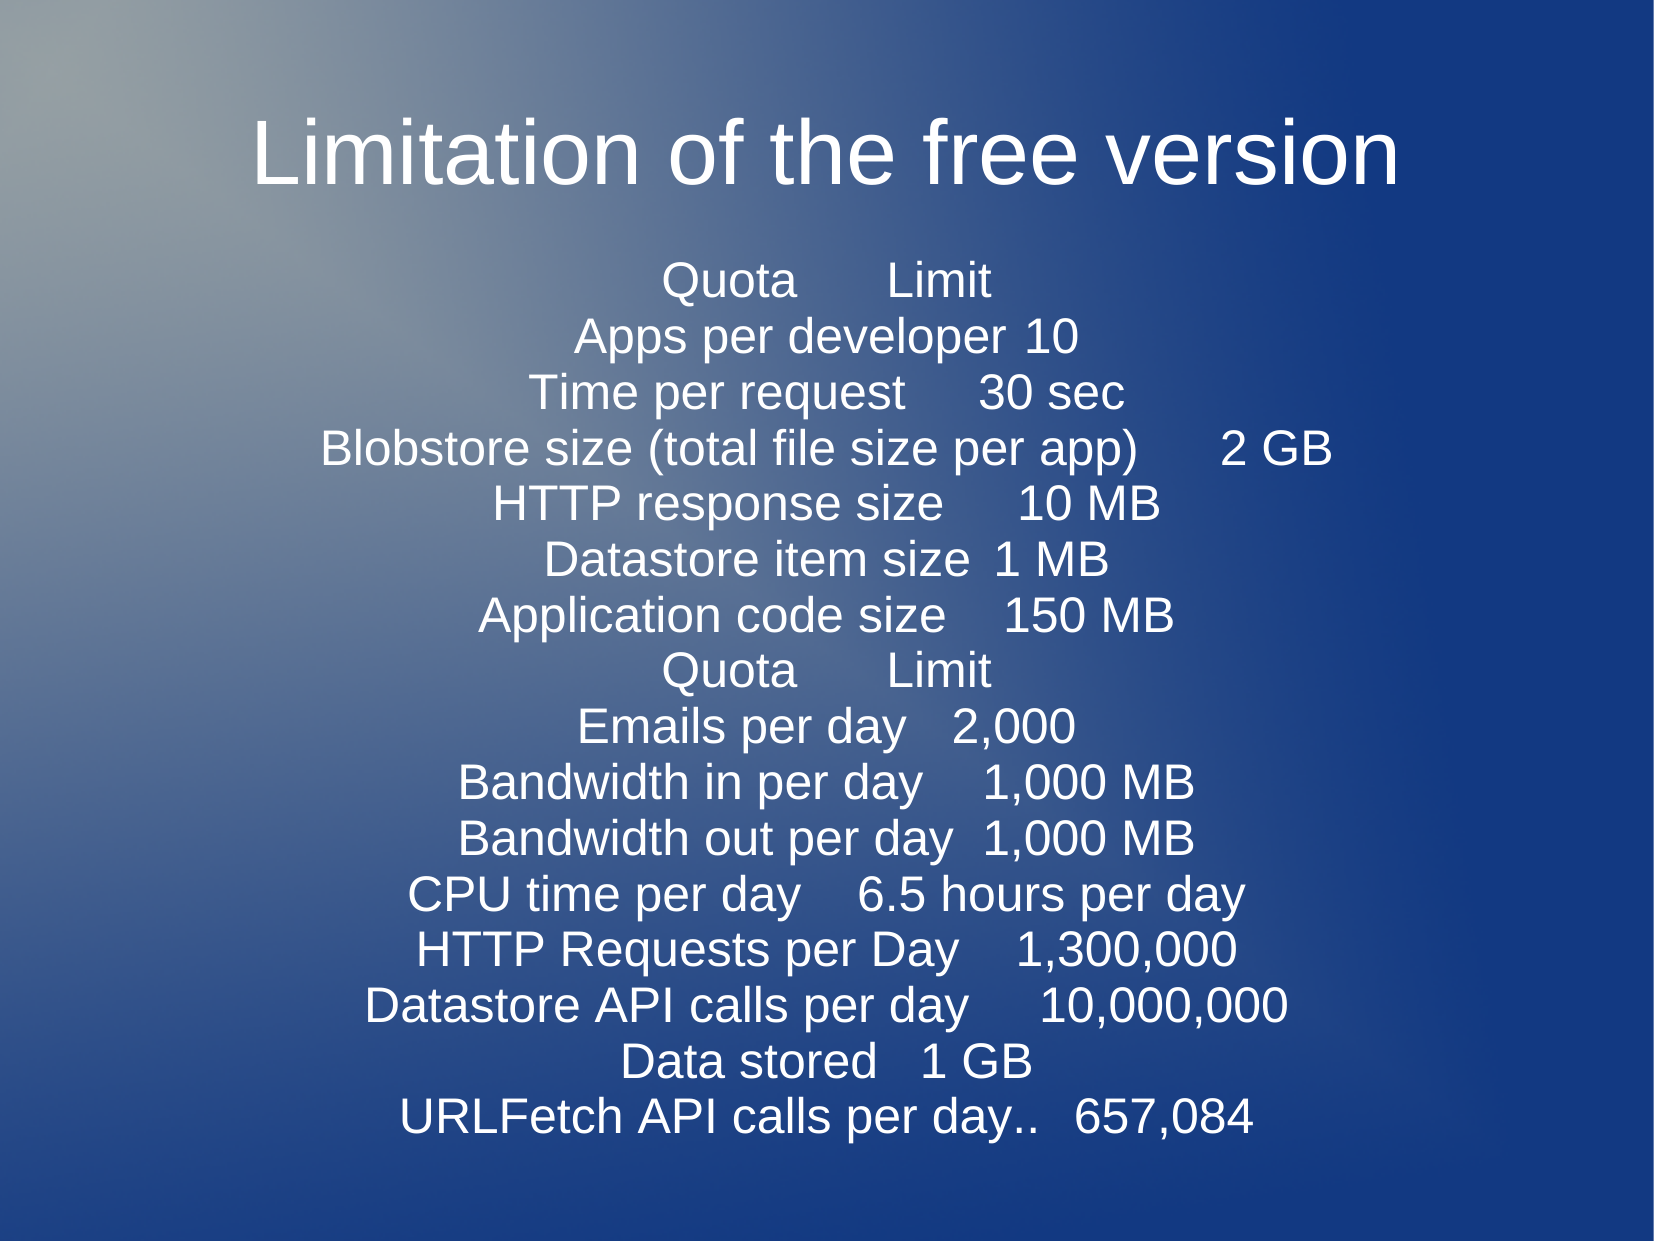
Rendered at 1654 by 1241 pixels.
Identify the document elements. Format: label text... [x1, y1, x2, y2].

picture [0, 0, 1654, 1241]
subtitle Quota Limit Apps per developer 10 Time per request 30 sec Blobstore size (total file size per app) 2 GB HTTP response size 10 MB Datastore item size 1 MB Application code size 150 MB Quota Limit Emails per day 2,000 Bandwidth in per day 1,000 MB Bandwidth out per day 1,000 MB CPU time per day 6.5 hours per day HTTP Requests per Day 1,300,000 Datastore API calls per day 10,000,000 Data stored 1 GB URLFetch API calls per day.. 657,084 [82, 252, 1571, 1145]
title Limitation of the free version [82, 56, 1571, 250]
